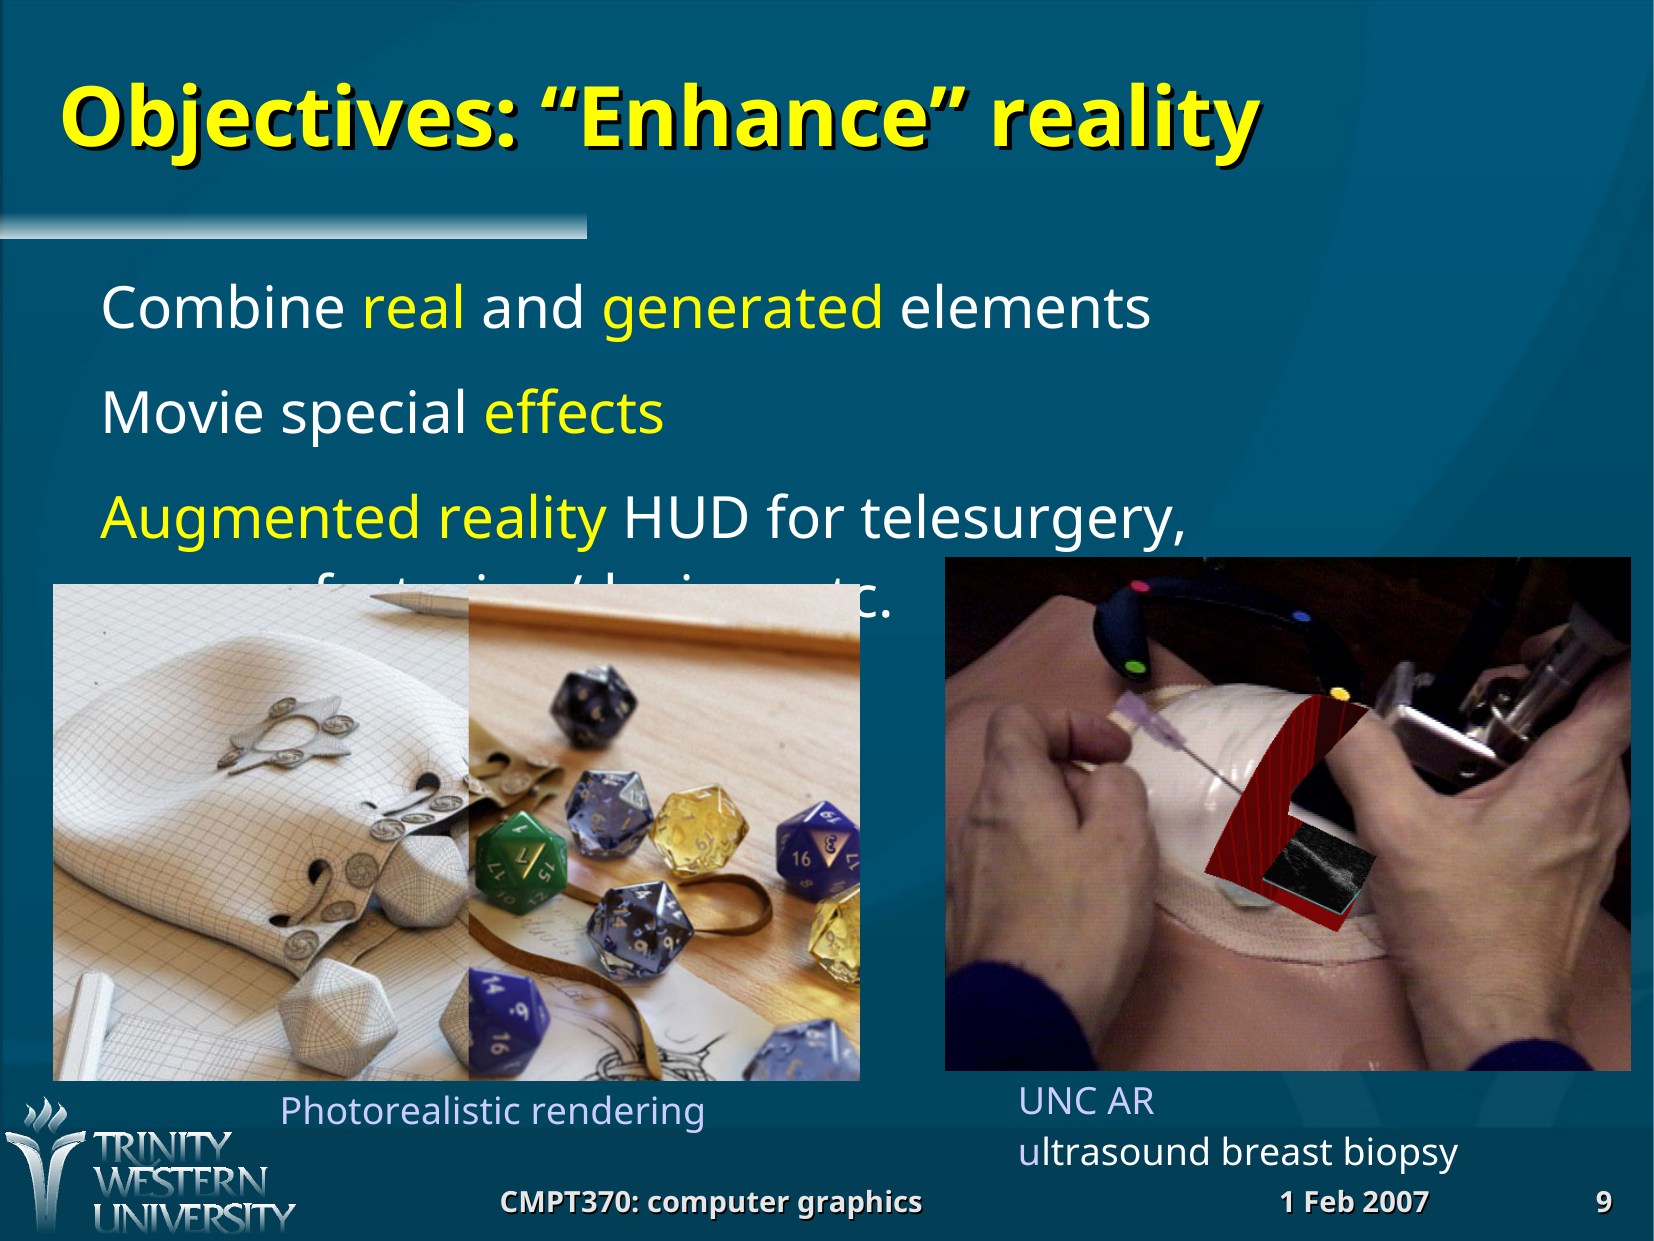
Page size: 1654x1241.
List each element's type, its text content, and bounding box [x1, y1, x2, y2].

picture [54, 584, 860, 1080]
picture [0, 214, 586, 232]
picture [38, 1227, 54, 1232]
picture [0, 233, 586, 238]
text_box UNC AR ultrasound breast biopsy [1003, 1075, 1489, 1176]
text_box Photorealistic rendering [264, 1081, 733, 1139]
list Combine real and generated elements Movie special effects Augmented reality HUD for telesurgery, manufacturing/design, etc. [82, 266, 1571, 611]
picture [946, 558, 1654, 1126]
title Objectives: “Enhance” reality [59, 19, 1548, 208]
